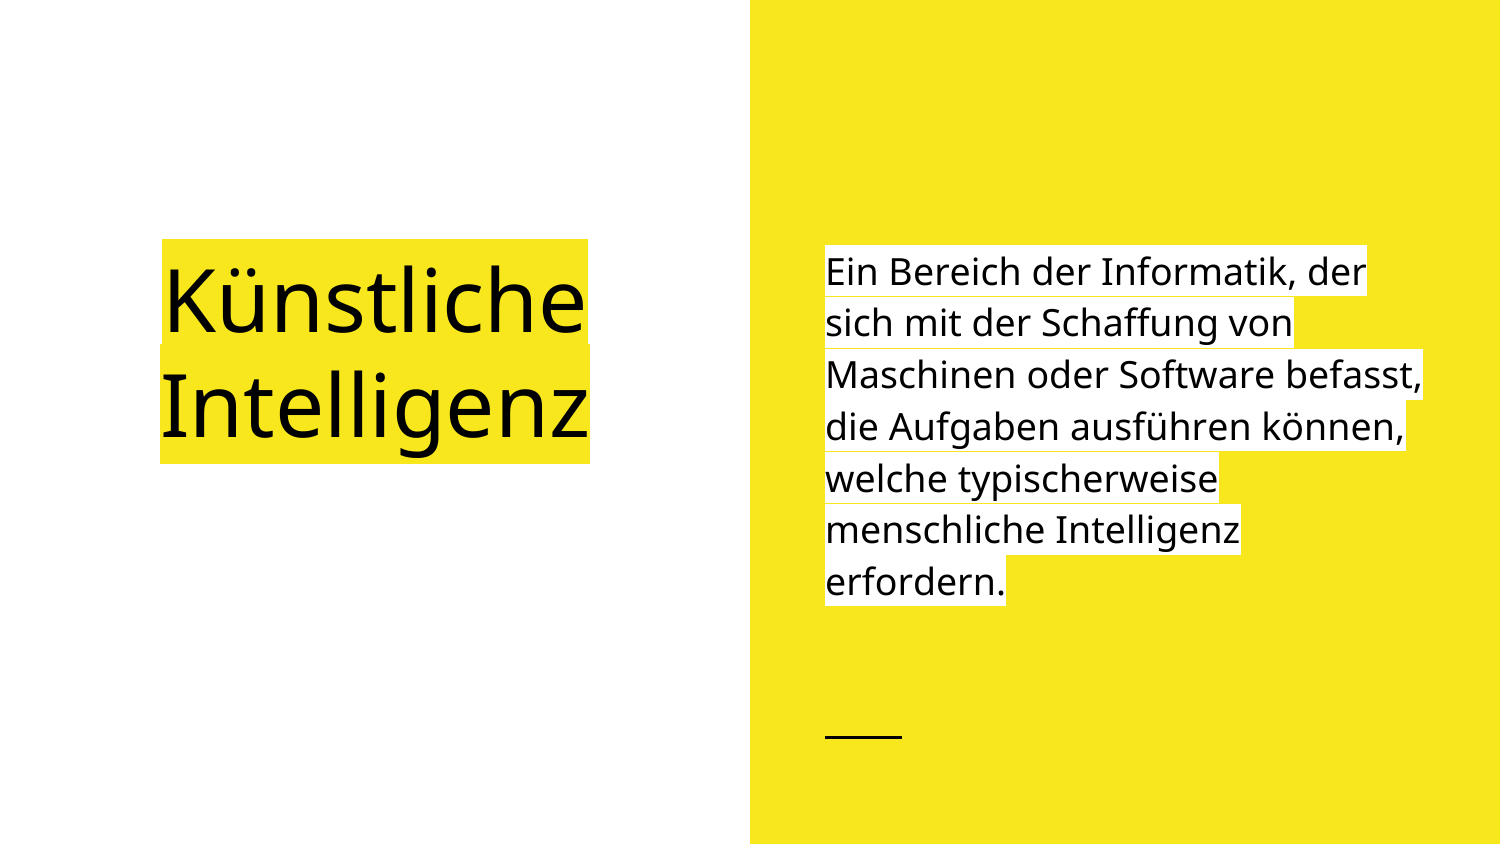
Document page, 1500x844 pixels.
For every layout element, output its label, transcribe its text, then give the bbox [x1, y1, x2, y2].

title Künstliche Intelligenz [43, 177, 708, 471]
list Ein Bereich der Informatik, der sich mit der Schaffung von Maschinen oder Software befasst, die Aufgaben ausführen können, welche typischerweise menschliche Intelligenz erfordern. [810, 118, 1440, 725]
